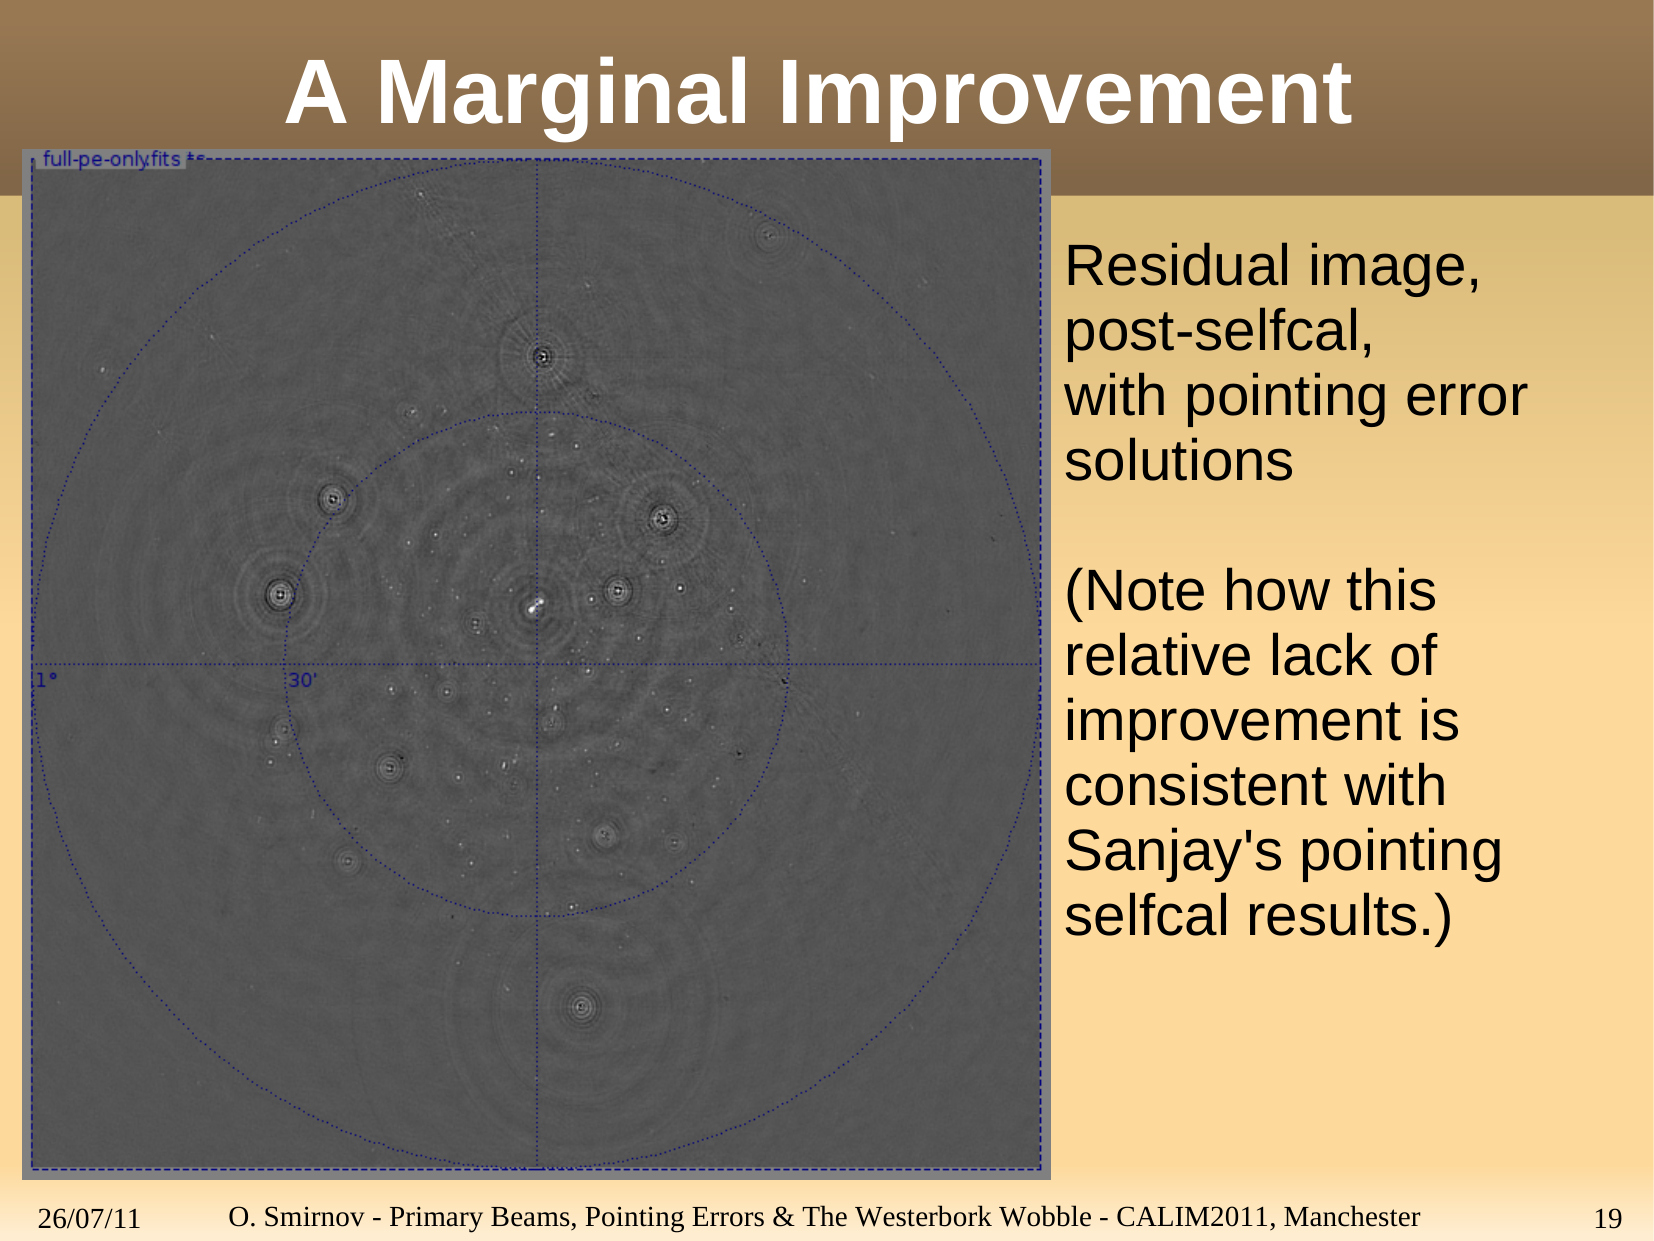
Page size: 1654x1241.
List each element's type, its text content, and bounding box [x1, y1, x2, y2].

title A Marginal Improvement [75, 0, 1564, 188]
picture [0, 0, 1654, 1241]
text_box Residual image, post-selfcal, with pointing error solutions (Note how this relative lack of improvement is consistent with Sanjay's pointing selfcal results.) [1050, 225, 1613, 956]
